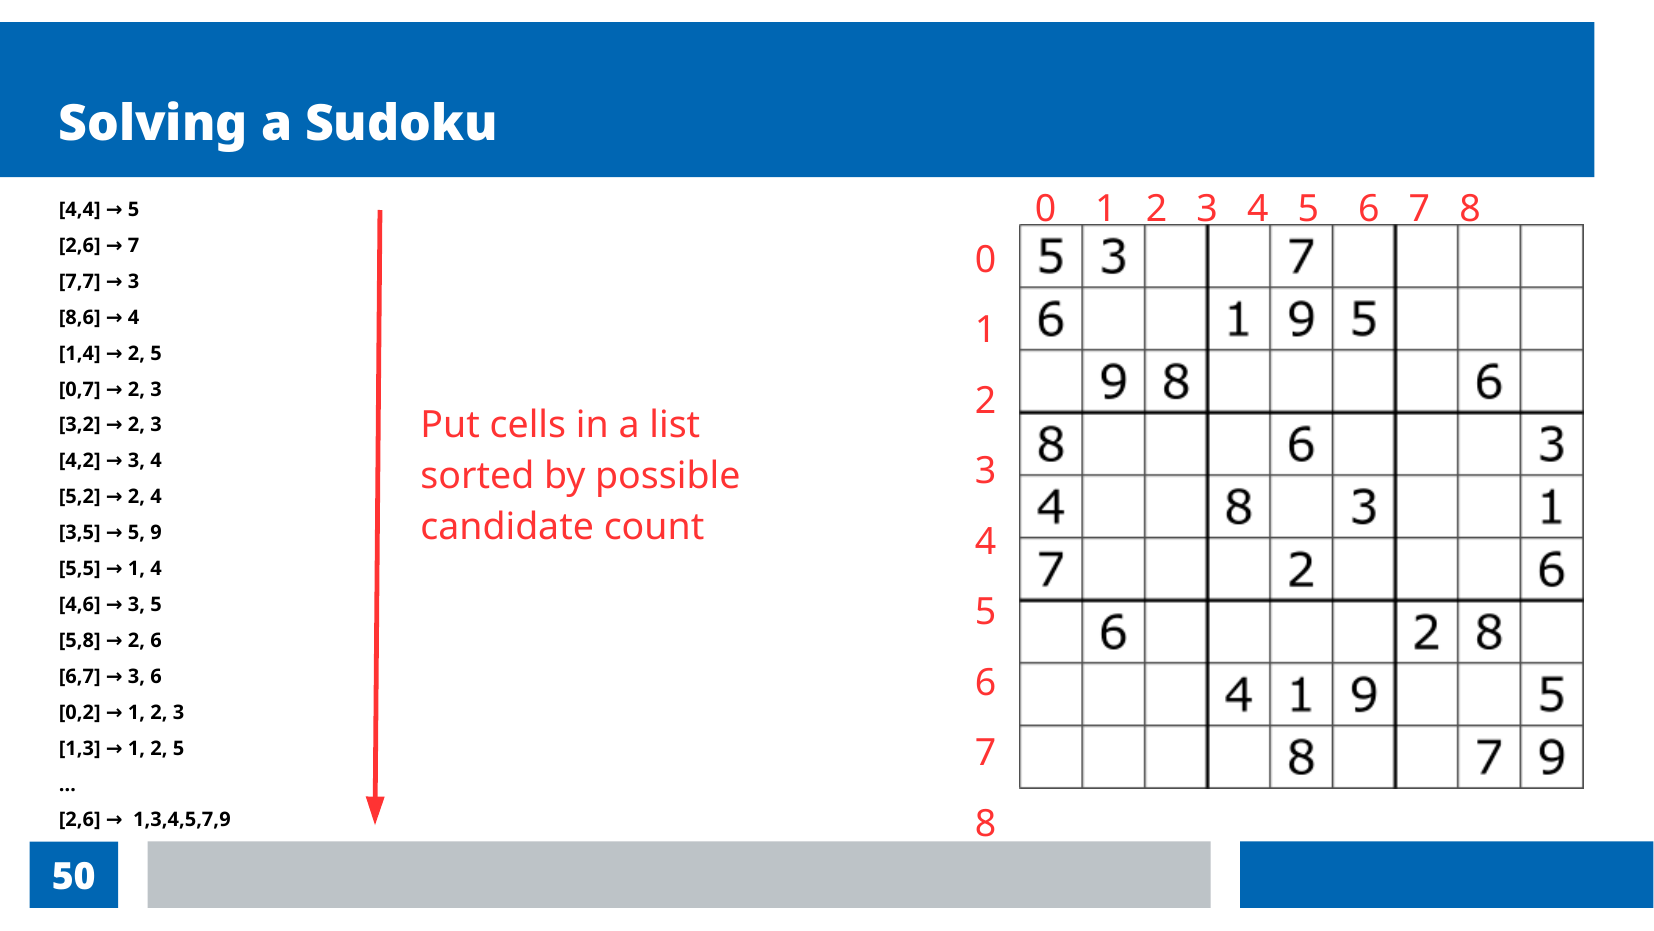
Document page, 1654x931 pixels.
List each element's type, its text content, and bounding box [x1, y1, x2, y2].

picture [1531, 237, 1584, 789]
text_box 0 1 2 3 4 5 6 7 8 [1020, 174, 1591, 237]
text_box 0 1 2 3 4 5 6 7 8 [960, 224, 1531, 822]
title Solving a Sudoku [59, 44, 1595, 156]
text_box Put cells in a list sorted by possible candidate count [405, 390, 830, 547]
list [4,4] → 5 [2,6] → 7 [7,7] → 3 [8,6] → 4 [1,4] → 2, 5 [0,7] → 2, 3 [3,2] → 2, 3 [4,2] → 3, 4 [5,2] → 2, 4 [3,5] → 5, 9 [5,5] → 1, 4 [4,6] → 3, 5 [5,8] → 2, 6 [6,7] → 3, 6 [0,2] → 1, 2, 3 [1,3] → 1, 2, 5 … [2,6] → 1,3,4,5,7,9 [59, 195, 571, 841]
